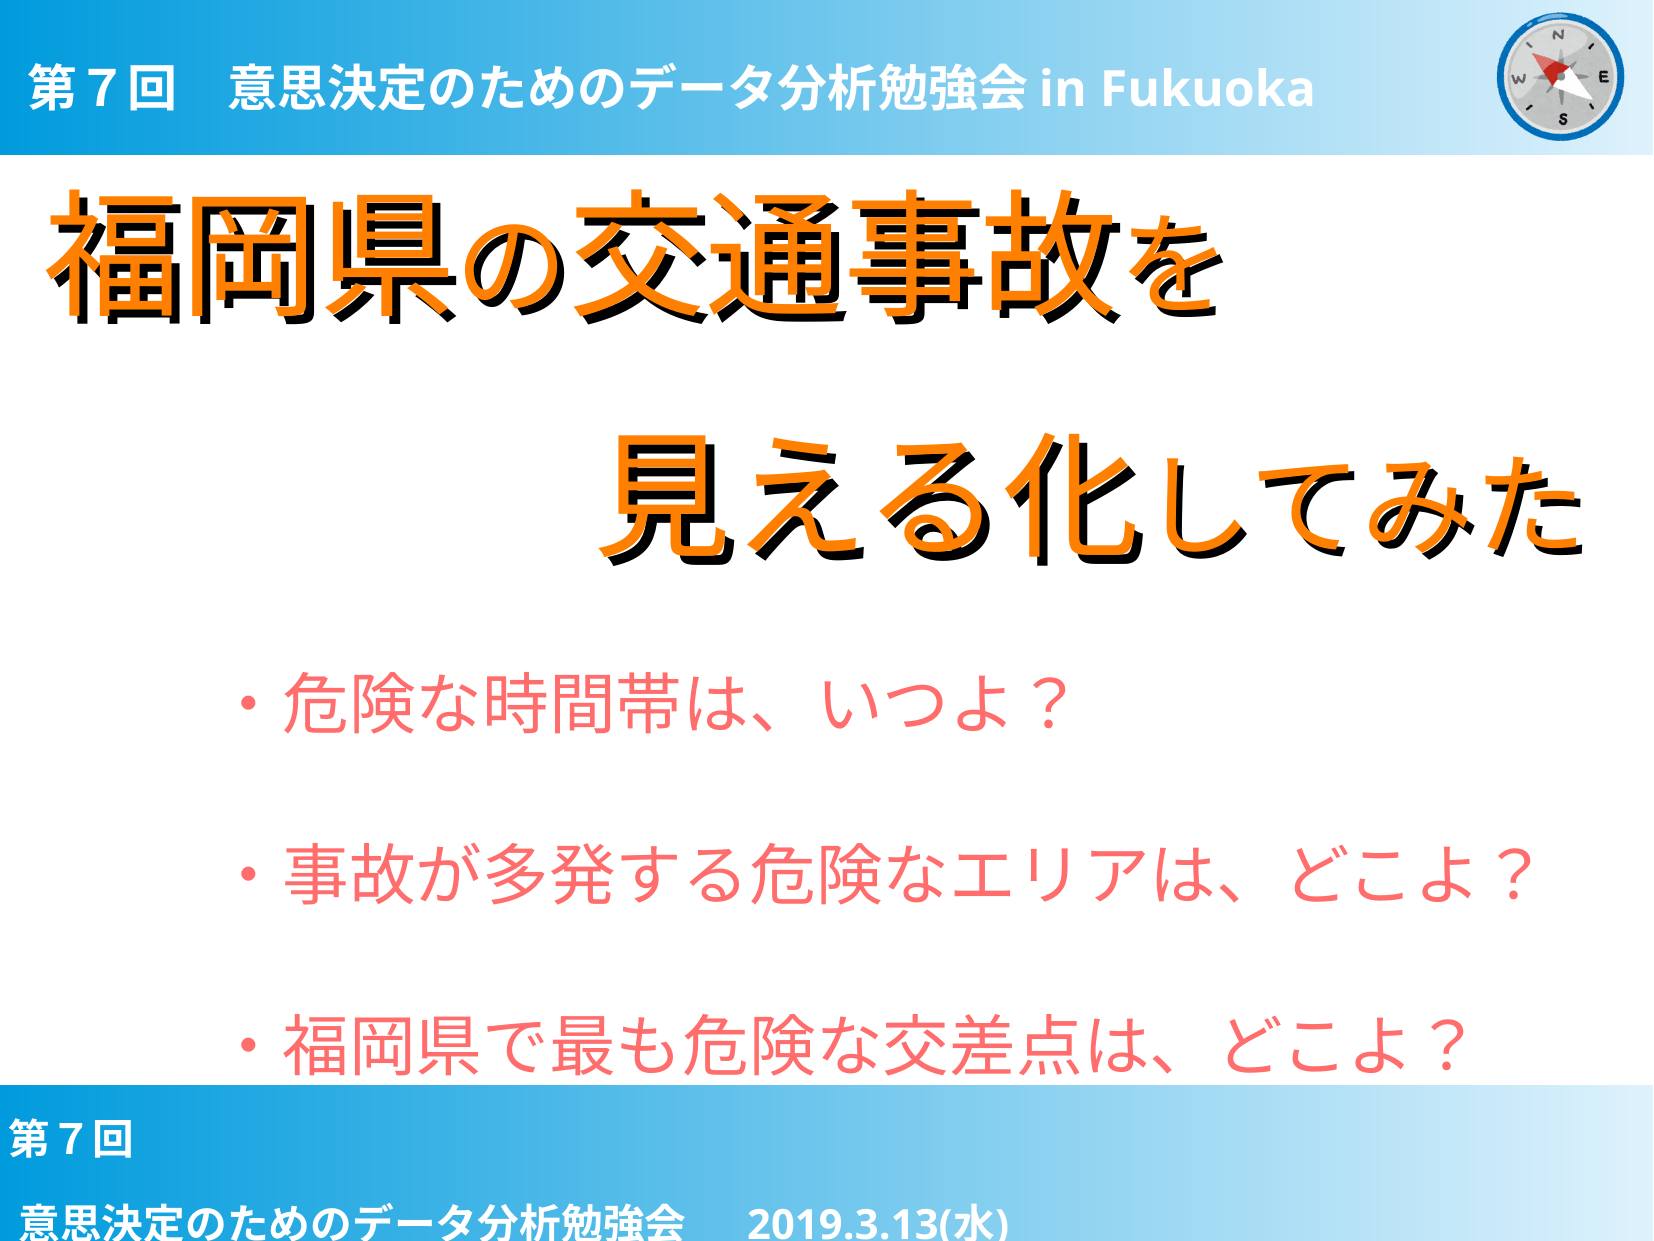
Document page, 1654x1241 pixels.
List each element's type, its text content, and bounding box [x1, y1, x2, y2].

text_box 第７回 意思決定のためのデータ分析勉強会 2019.3.13(水) [0, 1098, 1134, 1241]
picture [1491, 8, 1630, 148]
text_box ・危険な時間帯は、いつよ？ ・事故が多発する危険なエリアは、どこよ？ ・福岡県で最も危険な交差点は、どこよ？ [200, 643, 1654, 1093]
title 福岡県の交通事故を 見える化してみた [17, 157, 1654, 575]
text_box 第７回 意思決定のためのデータ分析勉強会 in Fukuoka [12, 40, 1347, 156]
